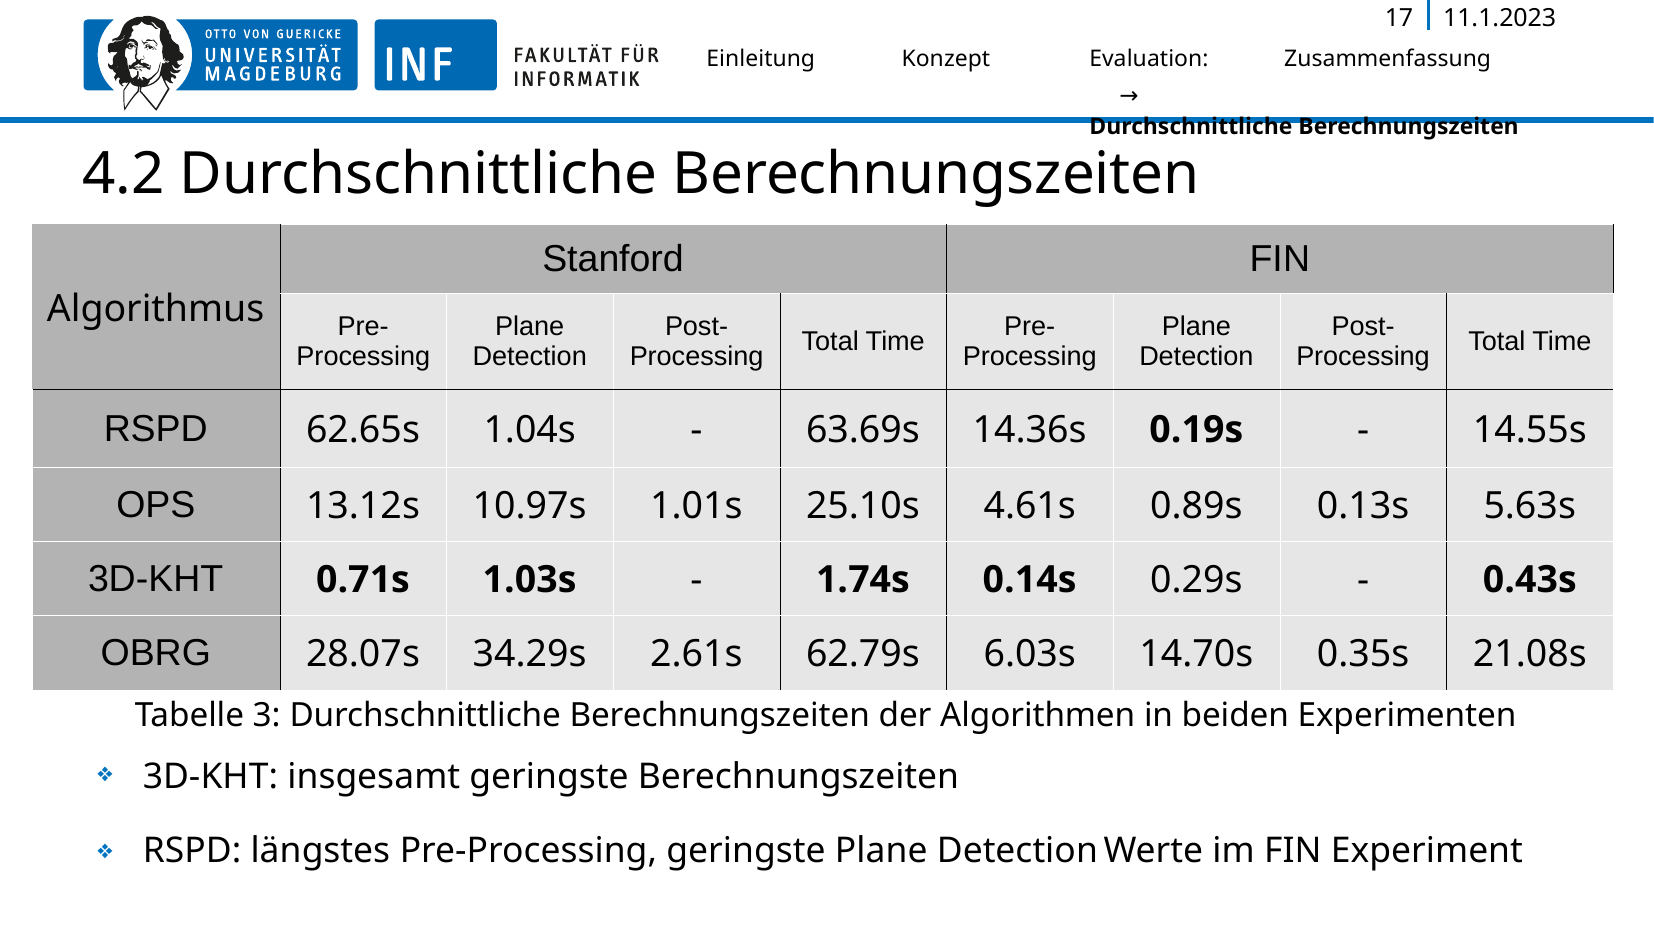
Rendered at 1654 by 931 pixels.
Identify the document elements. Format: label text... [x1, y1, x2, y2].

table_cell 1.03s [447, 542, 613, 615]
table_cell 6.03s [947, 616, 1113, 690]
table_cell 14.70s [1114, 616, 1280, 690]
table_cell RSPD [33, 390, 280, 467]
table_cell - [614, 542, 780, 615]
table_cell 5.63s [1447, 468, 1613, 541]
table_cell 25.10s [781, 468, 946, 541]
table_cell OBRG [33, 616, 280, 690]
table_header Stanford [281, 225, 946, 293]
table_cell - [614, 390, 780, 467]
table_cell 62.79s [781, 616, 946, 690]
table_cell 0.13s [1281, 468, 1446, 541]
table_cell 21.08s [1447, 616, 1613, 690]
table_cell 28.07s [281, 616, 446, 690]
table_cell 10.97s [447, 468, 613, 541]
table_cell 1.74s [781, 542, 946, 615]
table_cell 3D-KHT [33, 542, 280, 615]
title 4.2 Durchschnittliche Berechnungszeiten [82, 131, 1571, 211]
list 3D-KHT: insgesamt geringste Berechnungszeiten RSPD: längstes Pre-Processing, geringste Plane Detection Werte im FIN Experiment [82, 750, 1571, 904]
table_cell 0.71s [281, 542, 446, 615]
table_header Algorithmus [32, 224, 280, 389]
table_header FIN [947, 225, 1613, 293]
table_cell 14.55s [1447, 390, 1613, 467]
table_cell 4.61s [947, 468, 1113, 541]
table_cell 0.89s [1114, 468, 1280, 541]
table_cell Plane Detection [1114, 294, 1280, 389]
table_cell 0.19s [1114, 390, 1280, 467]
text_box Tabelle 3: Durchschnittliche Berechnungszeiten der Algorithmen in beiden Experimenten [31, 683, 1622, 743]
table_cell 14.36s [947, 390, 1113, 467]
table_cell 0.35s [1281, 616, 1446, 690]
table_cell 62.65s [281, 390, 446, 467]
table_cell 34.29s [447, 616, 613, 690]
table_cell Pre-Processing [947, 294, 1113, 389]
table_cell 0.29s [1114, 542, 1280, 615]
table_cell Total Time [1447, 294, 1613, 389]
table_cell 2.61s [614, 616, 780, 690]
table_cell 1.04s [447, 390, 613, 467]
table_cell Plane Detection [447, 294, 613, 389]
table_cell 1.01s [614, 468, 780, 541]
table_cell 0.43s [1447, 542, 1613, 615]
table_cell - [1281, 390, 1446, 467]
table_cell 13.12s [281, 468, 446, 541]
table_cell 0.14s [947, 542, 1113, 615]
table_cell OPS [33, 468, 280, 541]
table_cell 63.69s [781, 390, 946, 467]
table_cell Total Time [781, 294, 946, 389]
table_cell Pre-Processing [281, 294, 446, 389]
table_cell - [1281, 542, 1446, 615]
table_cell Post-Processing [614, 294, 780, 389]
table_cell Post-Processing [1281, 294, 1446, 389]
